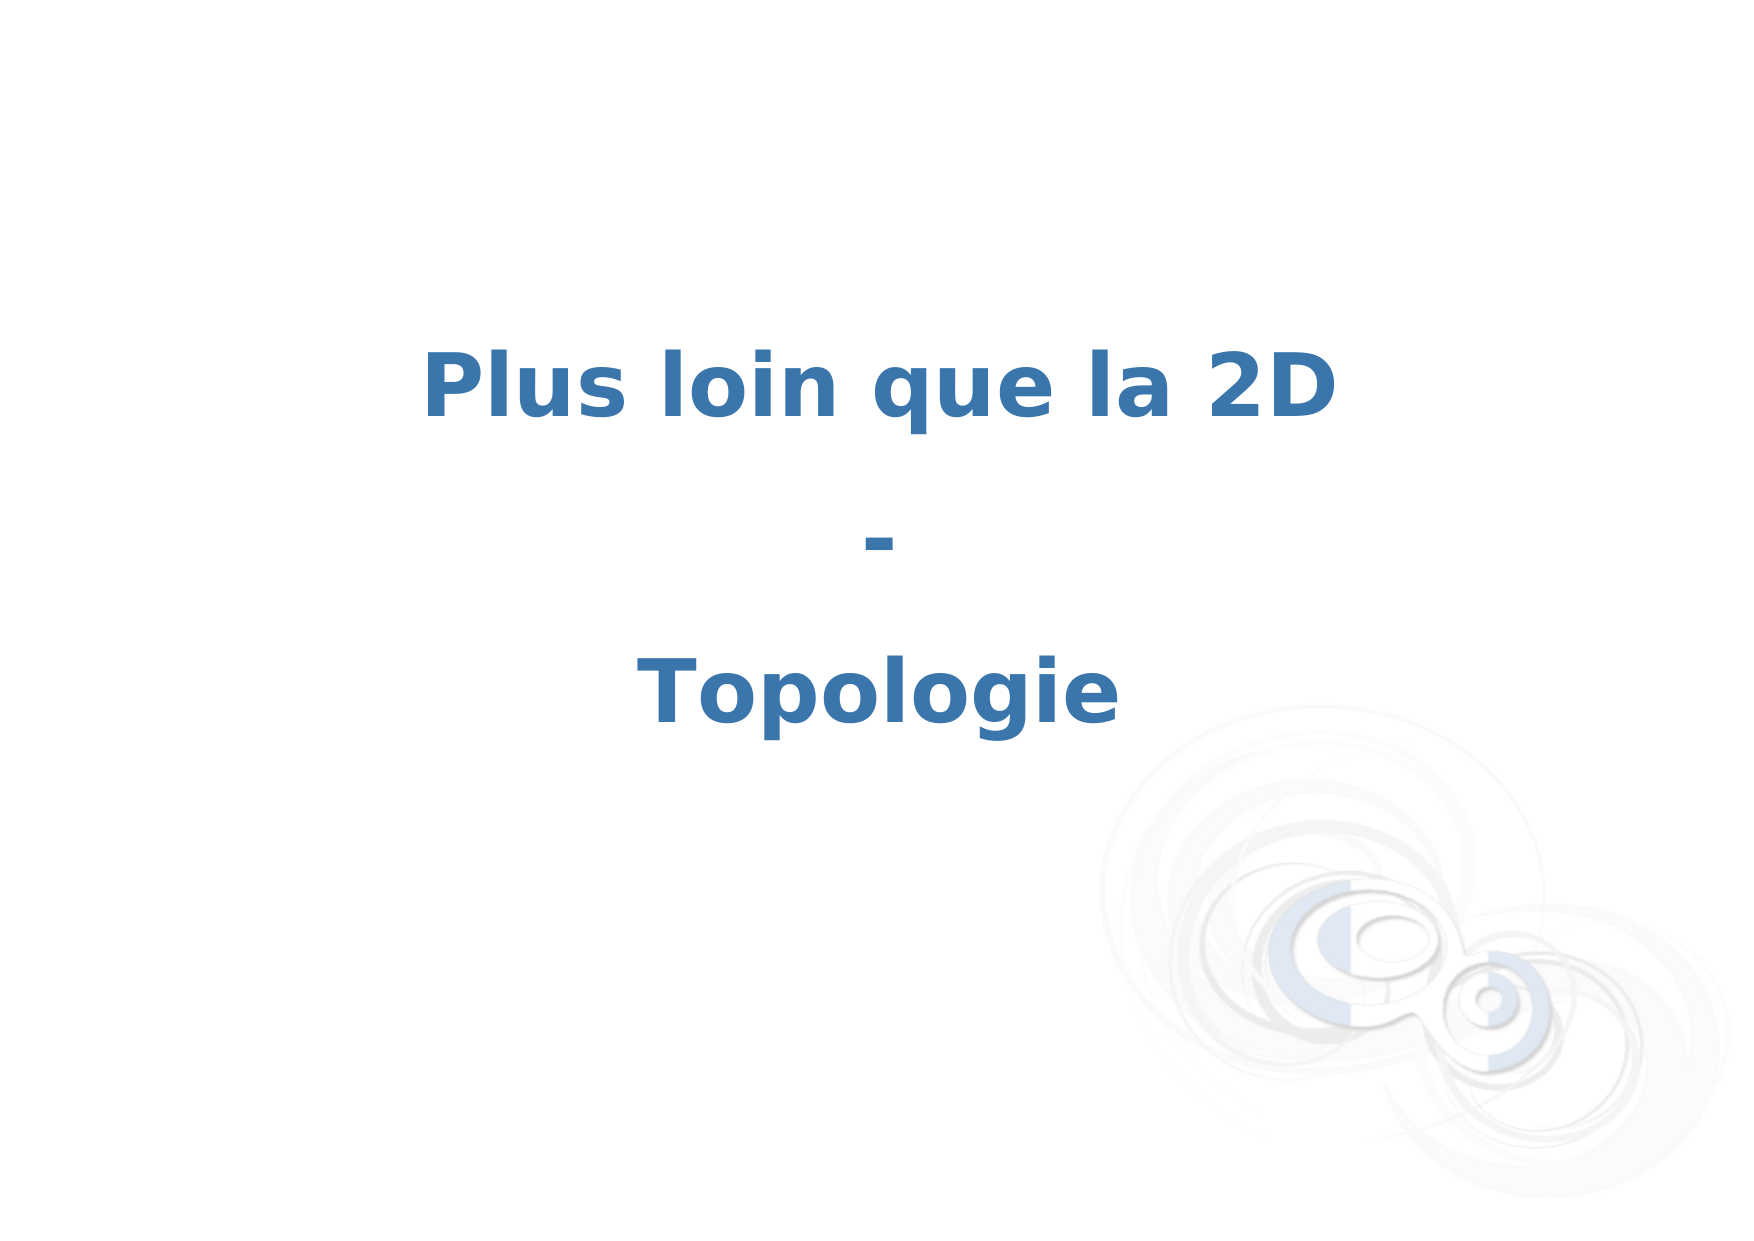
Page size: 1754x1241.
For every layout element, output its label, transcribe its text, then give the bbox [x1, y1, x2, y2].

list > Shapefile GUI (shp2pgsql) > GDAL/OGR > OSM (osm2pgsql, osmosis…) [1092, 679, 1754, 1241]
title Plus loin que la 2D - Topologie [188, 259, 1571, 769]
